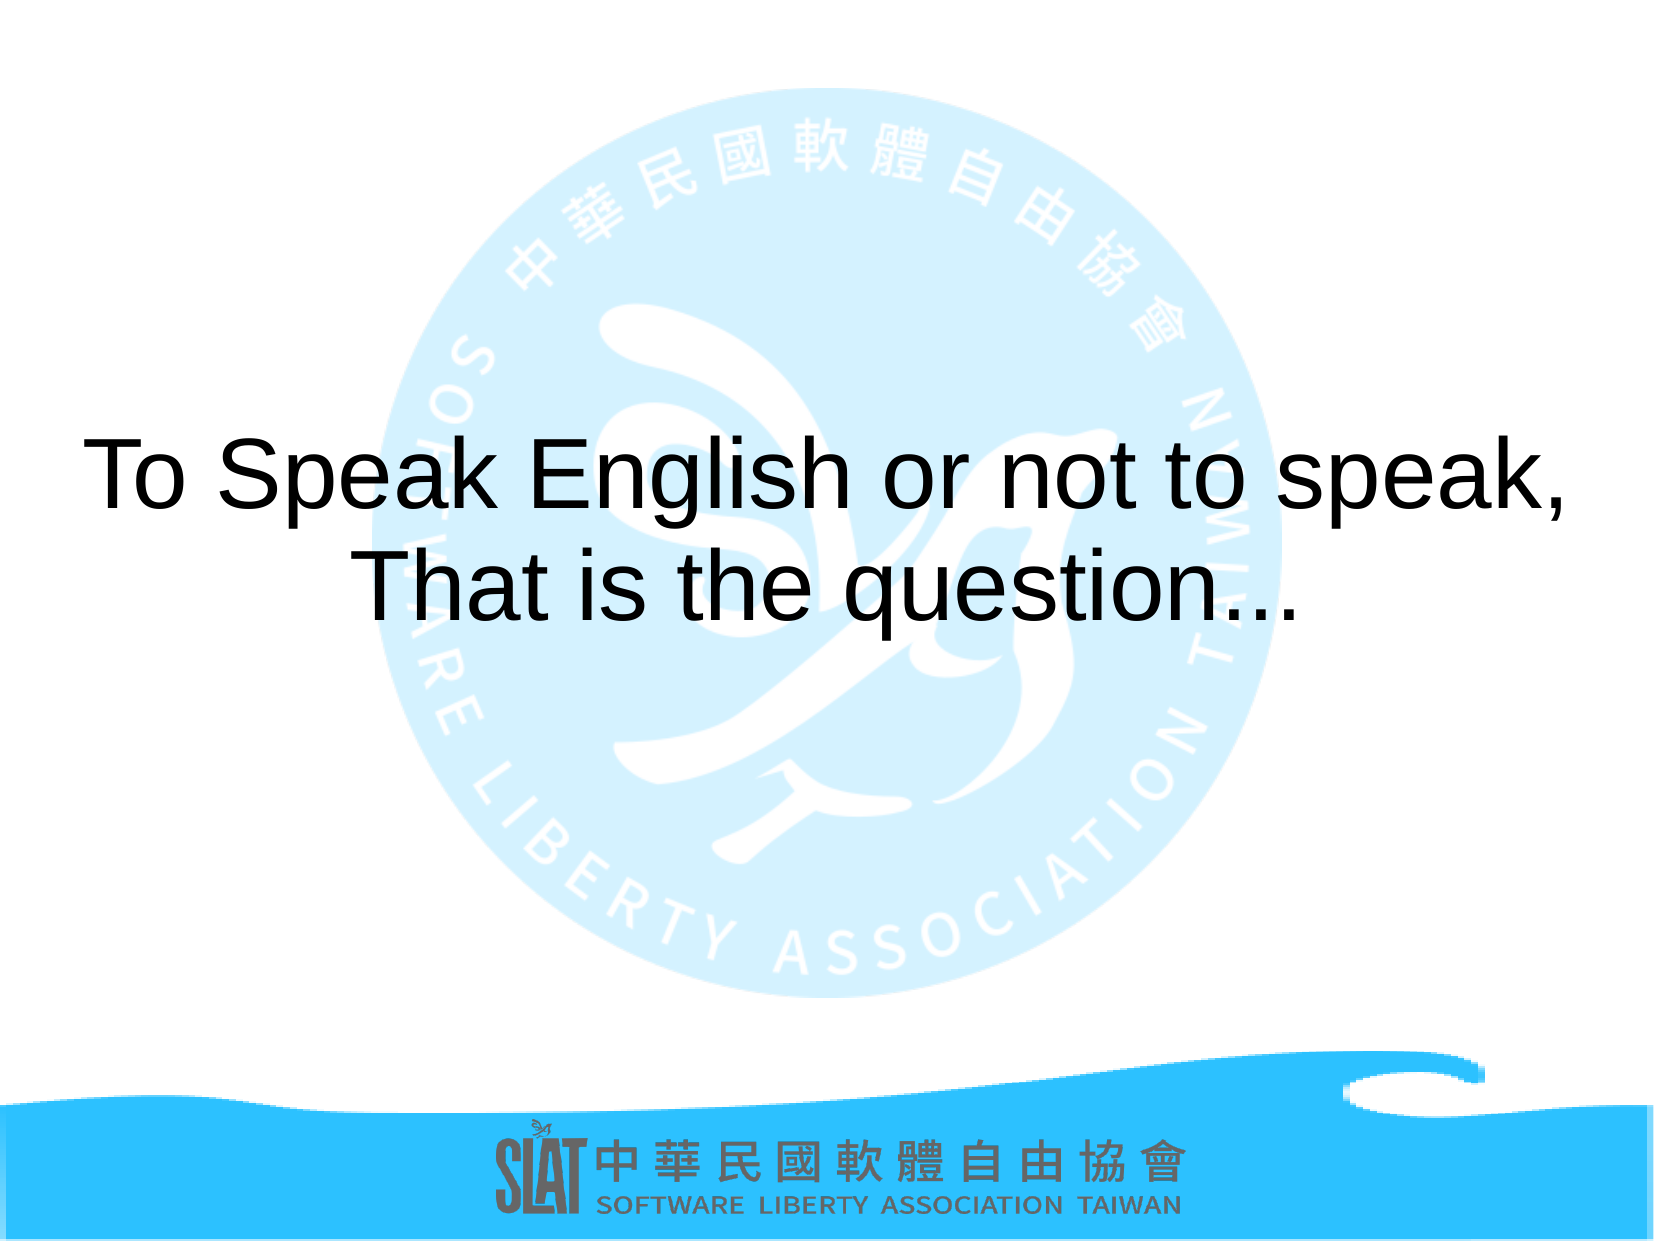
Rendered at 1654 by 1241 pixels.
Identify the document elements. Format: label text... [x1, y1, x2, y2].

picture [0, 1051, 1654, 1241]
subtitle To Speak English or not to speak, That is the question... [82, 49, 1571, 1010]
